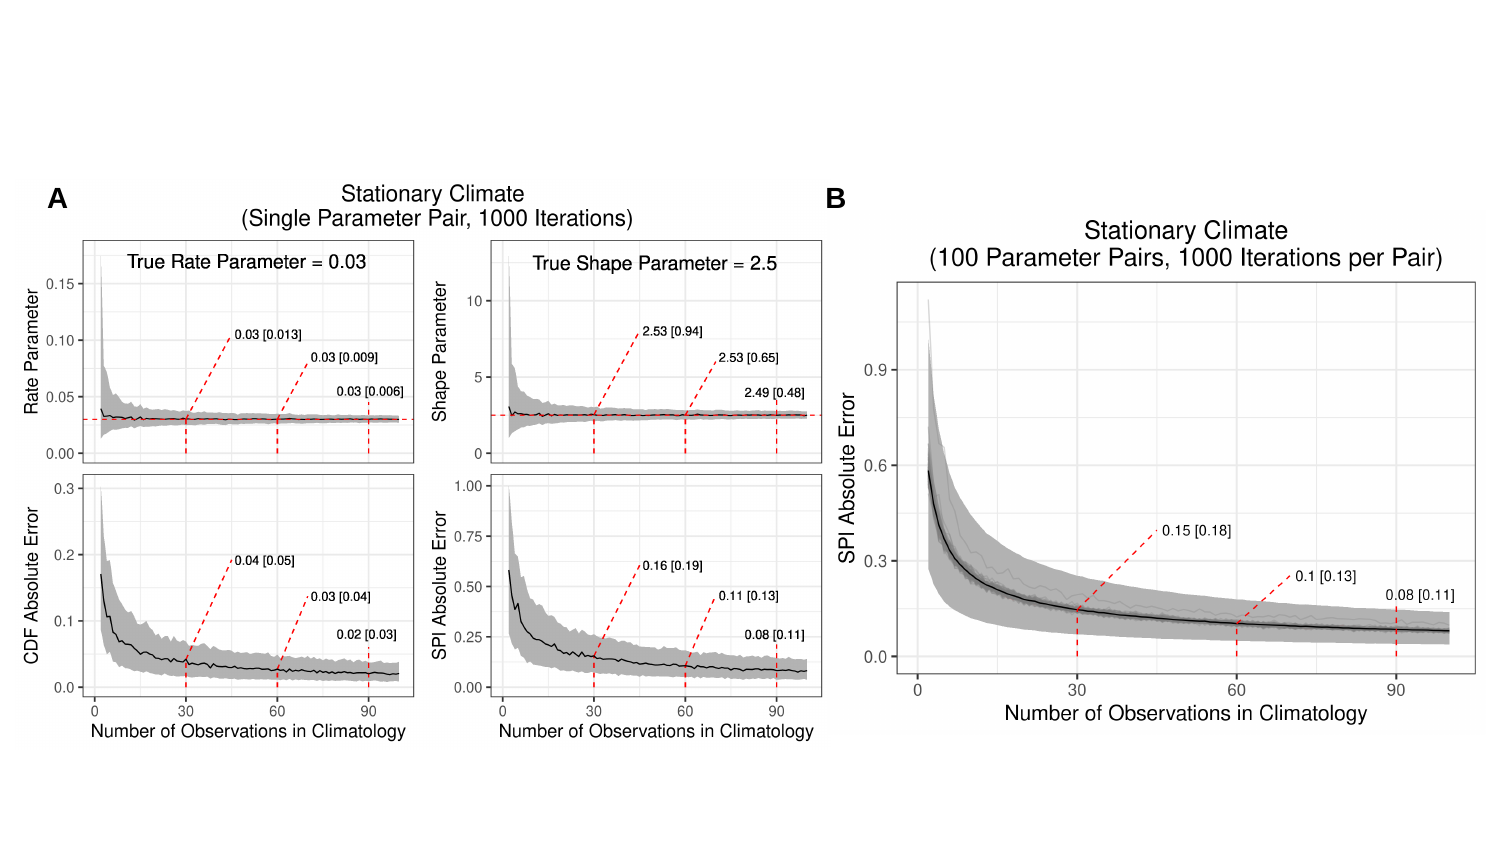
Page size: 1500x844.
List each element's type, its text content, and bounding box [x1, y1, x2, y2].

text_box B [810, 164, 870, 230]
text_box A [32, 164, 91, 230]
picture [15, 179, 1486, 751]
